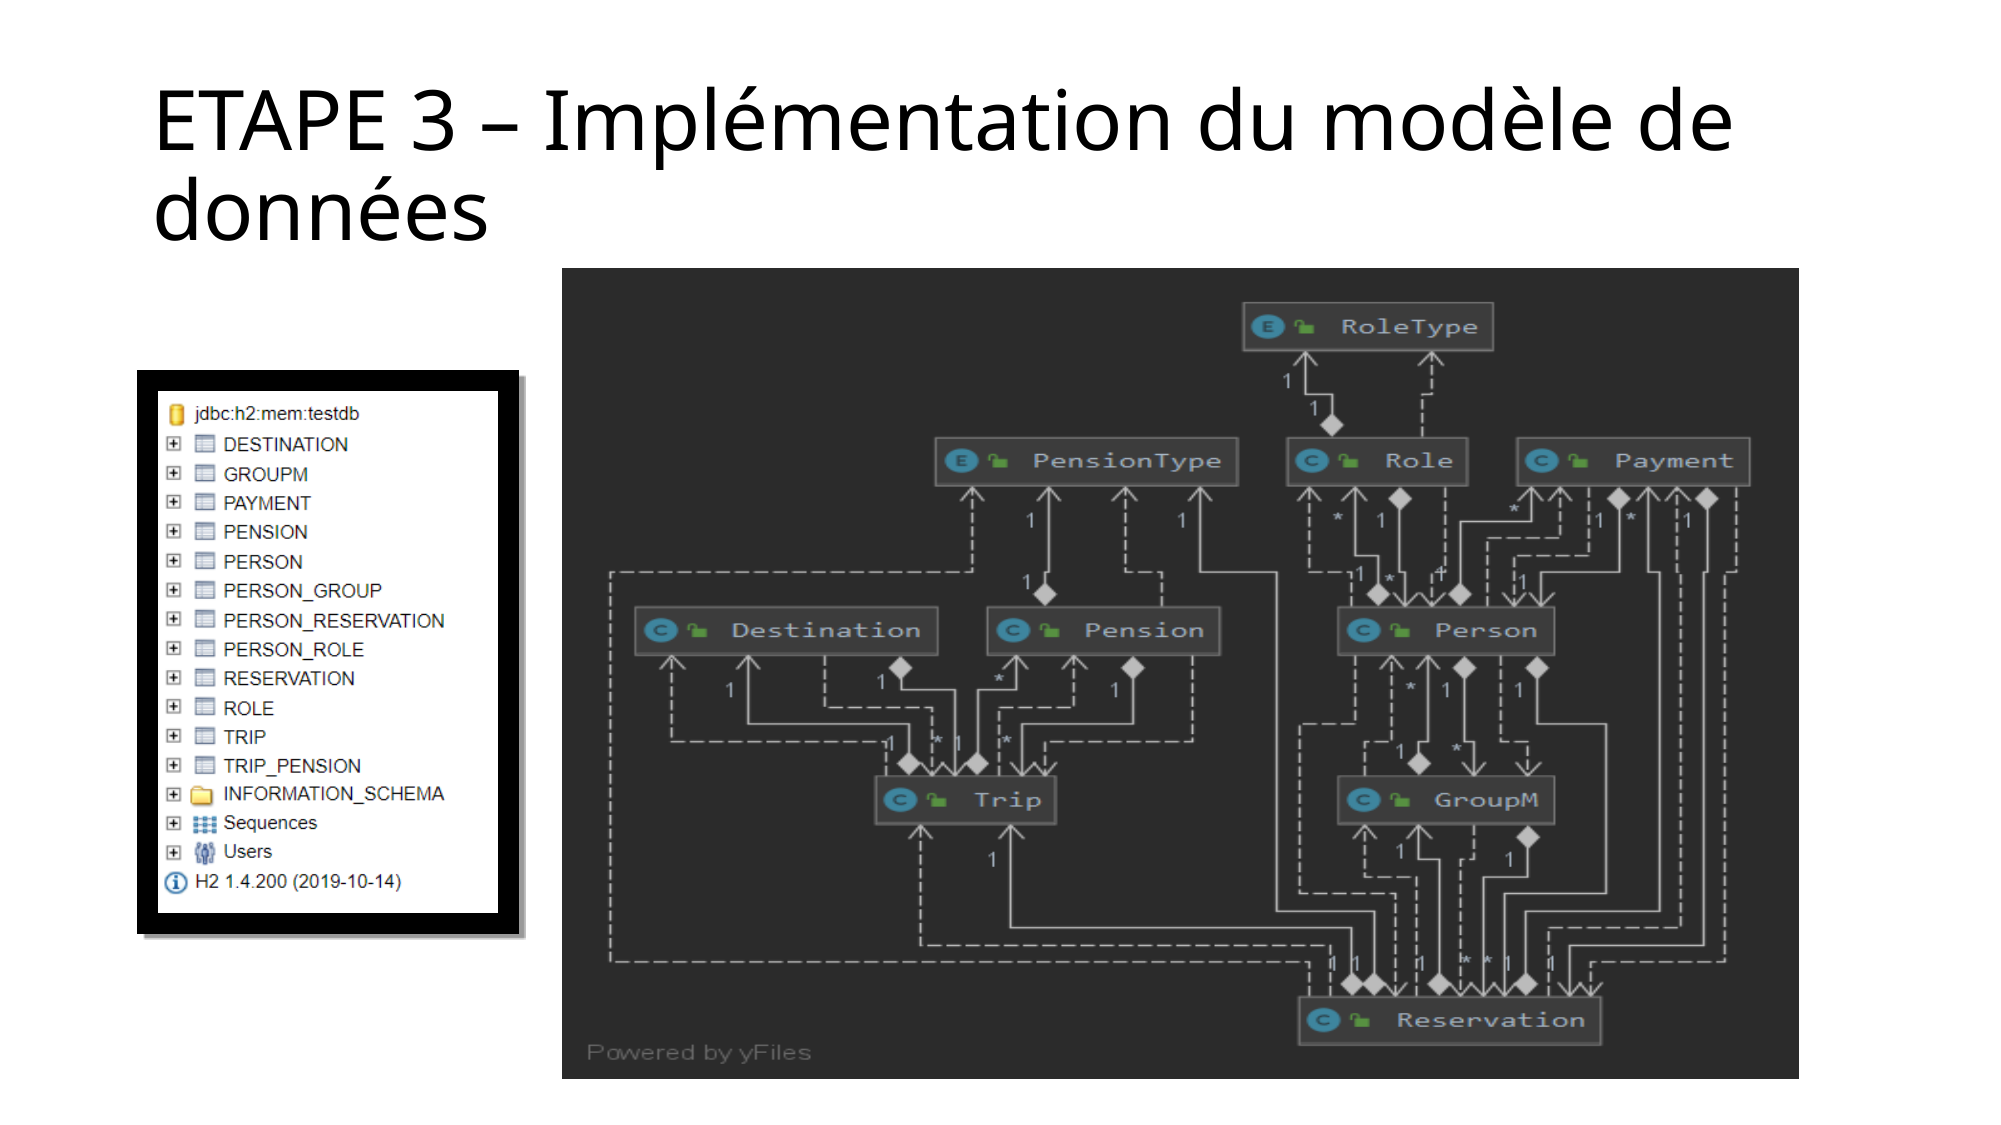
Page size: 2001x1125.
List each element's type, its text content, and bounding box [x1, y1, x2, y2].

picture [562, 268, 1799, 1079]
title ETAPE 3 – Implémentation du modèle de données [137, 59, 1863, 278]
picture [158, 390, 499, 913]
